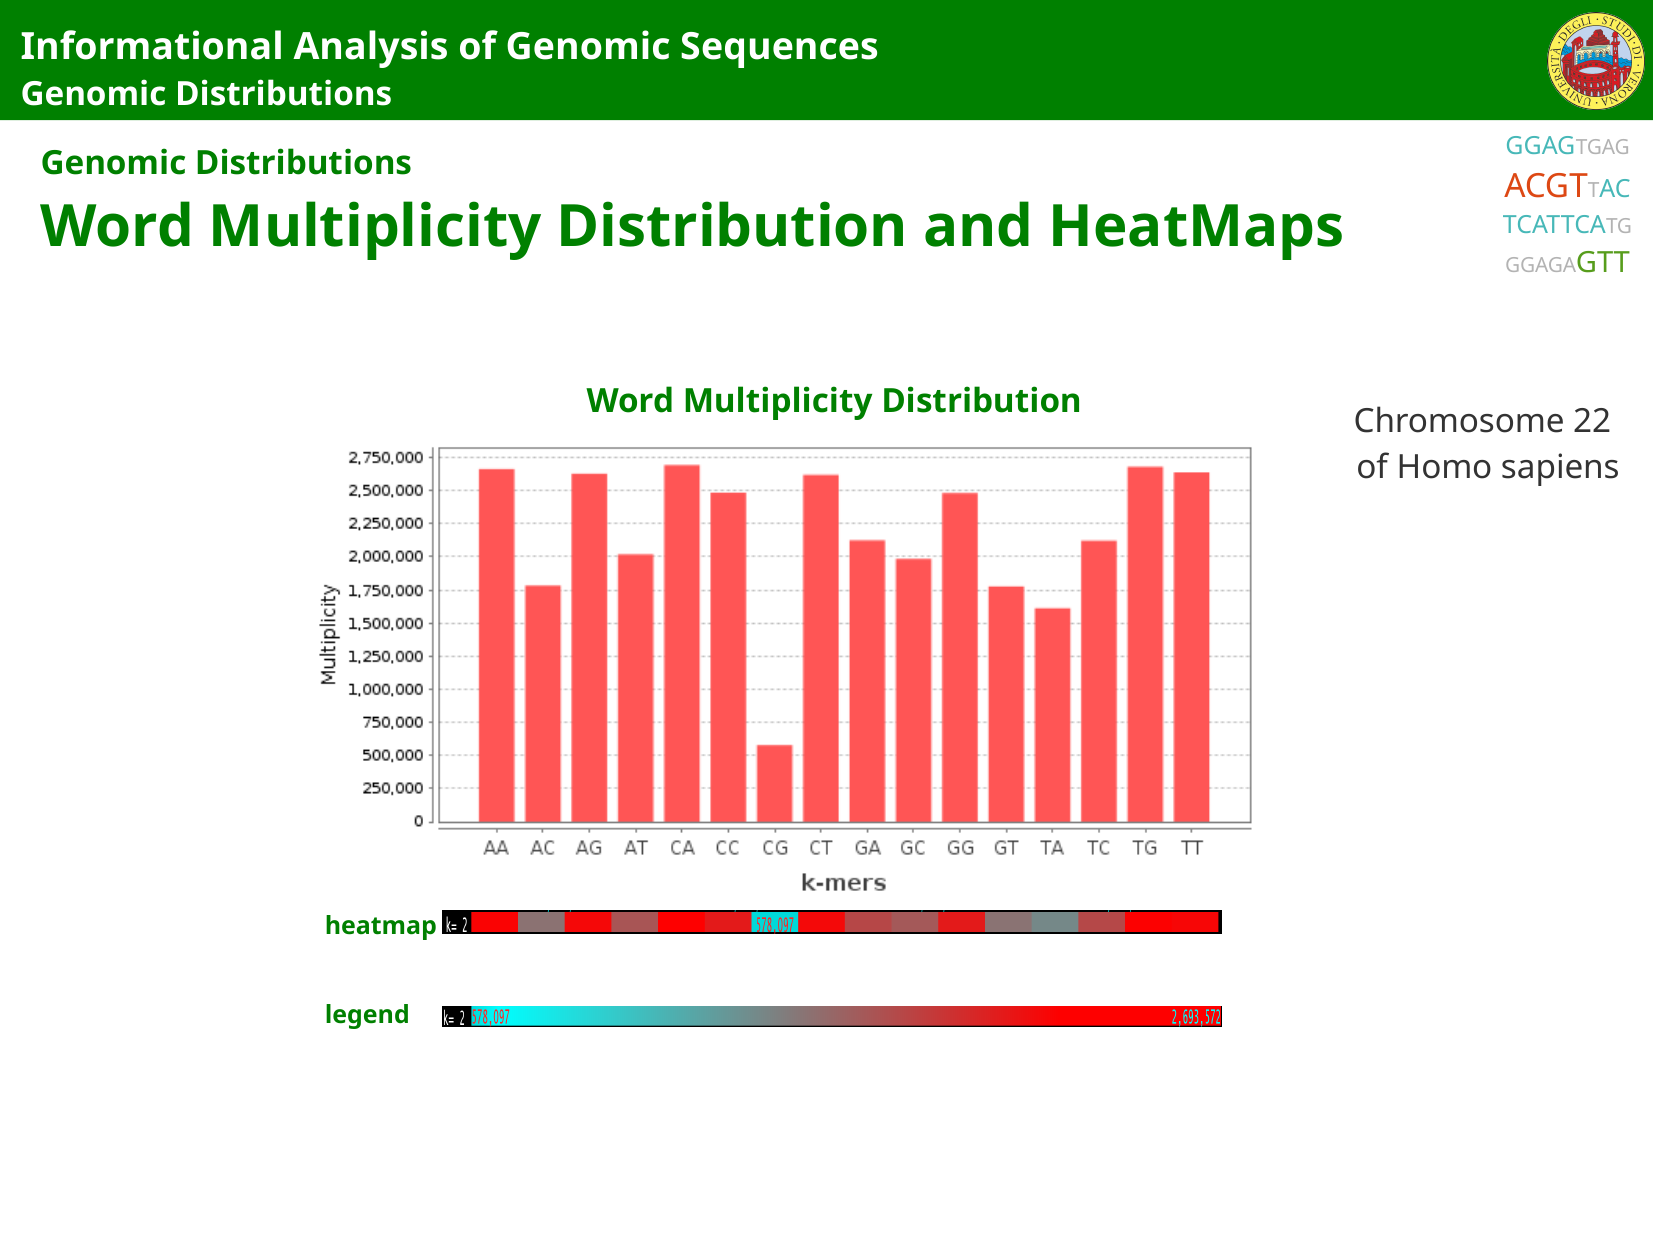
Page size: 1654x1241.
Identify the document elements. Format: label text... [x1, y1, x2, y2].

text_box Genomic Distributions Word Multiplicity Distribution and HeatMaps [25, 131, 1621, 321]
picture [1547, 12, 1645, 110]
picture [444, 910, 1222, 934]
text_box Word Multiplicity Distribution [536, 369, 1182, 423]
text_box [0, 0, 1653, 121]
text_box GGAGTGAGACGTTACTCATTCATGGGAGAGTT [1485, 120, 1651, 263]
text_box heatmap [310, 900, 444, 944]
picture [442, 1006, 1222, 1027]
text_box Informational Analysis of Genomic Sequences Genomic Distributions [5, 11, 1416, 107]
text_box legend [310, 989, 422, 1033]
text_box Chromosome 22 of Homo sapiens [1226, 390, 1636, 480]
picture [301, 435, 1269, 905]
